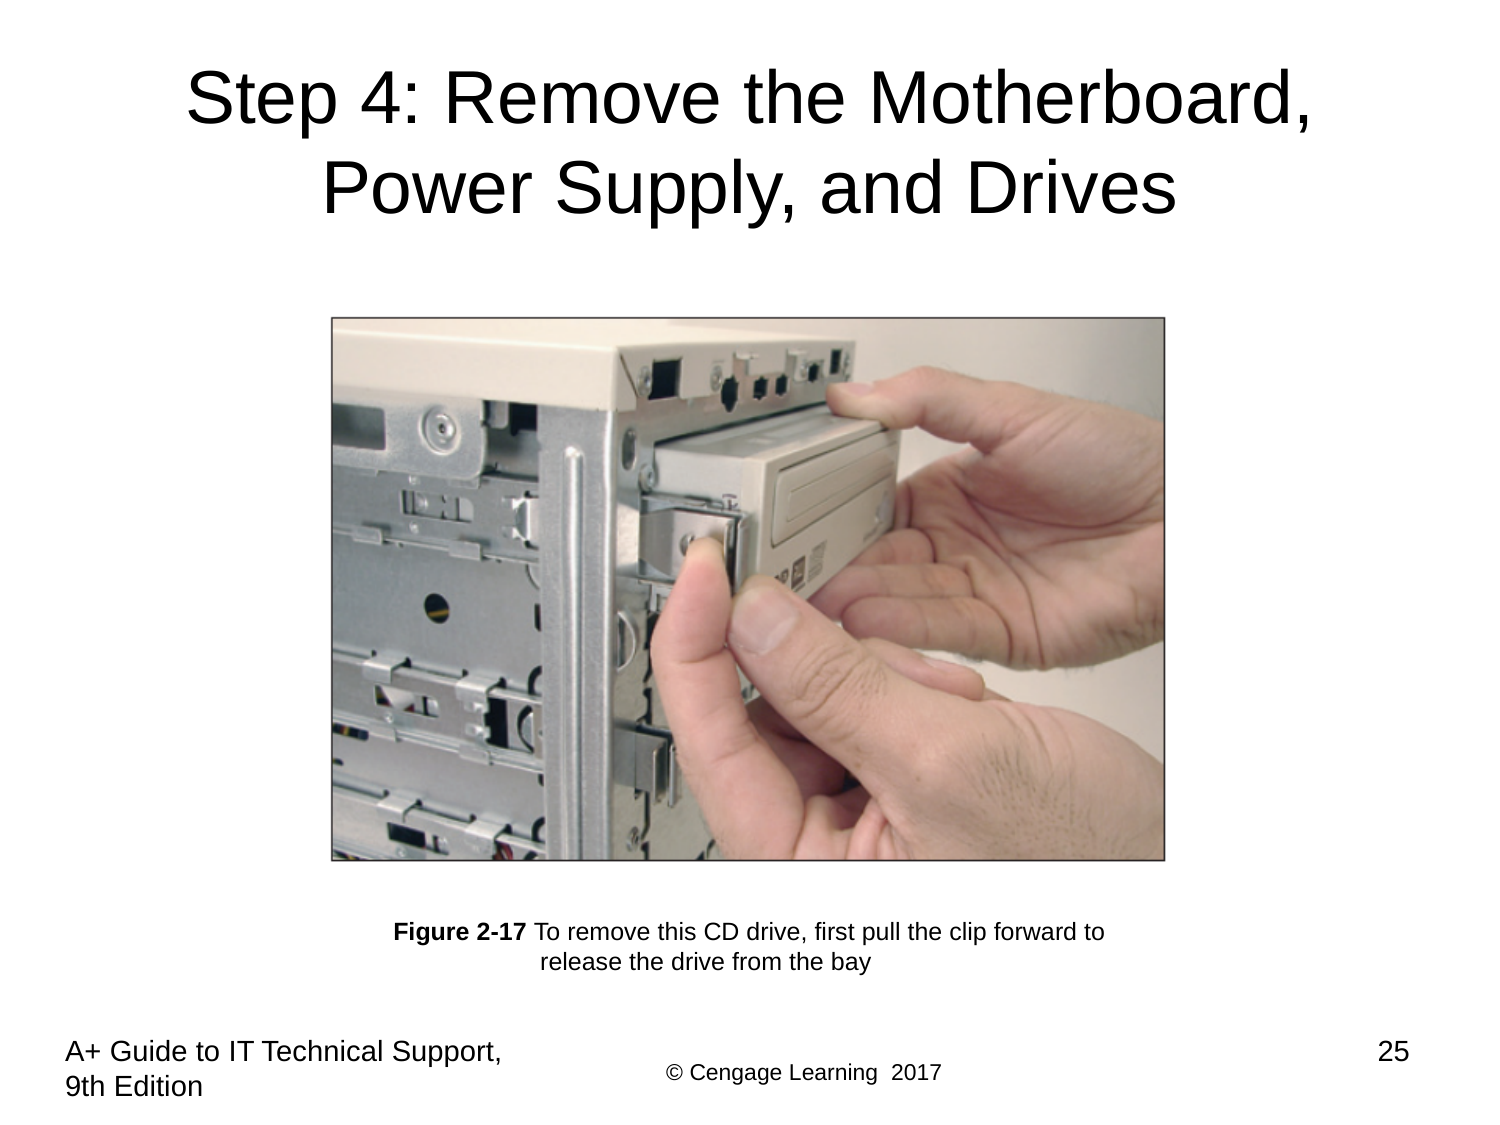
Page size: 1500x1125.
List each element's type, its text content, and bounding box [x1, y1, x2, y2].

picture [322, 308, 1178, 871]
footer A+ Guide to IT Technical Support, 9th Edition [50, 1025, 550, 1104]
title Step 4: Remove the Motherboard, Power Supply, and Drives [75, 45, 1425, 233]
slide_number <number> [1074, 1024, 1425, 1103]
text_box Figure 2-17 To remove this CD drive, first pull the clip forward to release the drive from the bay [378, 908, 1122, 984]
